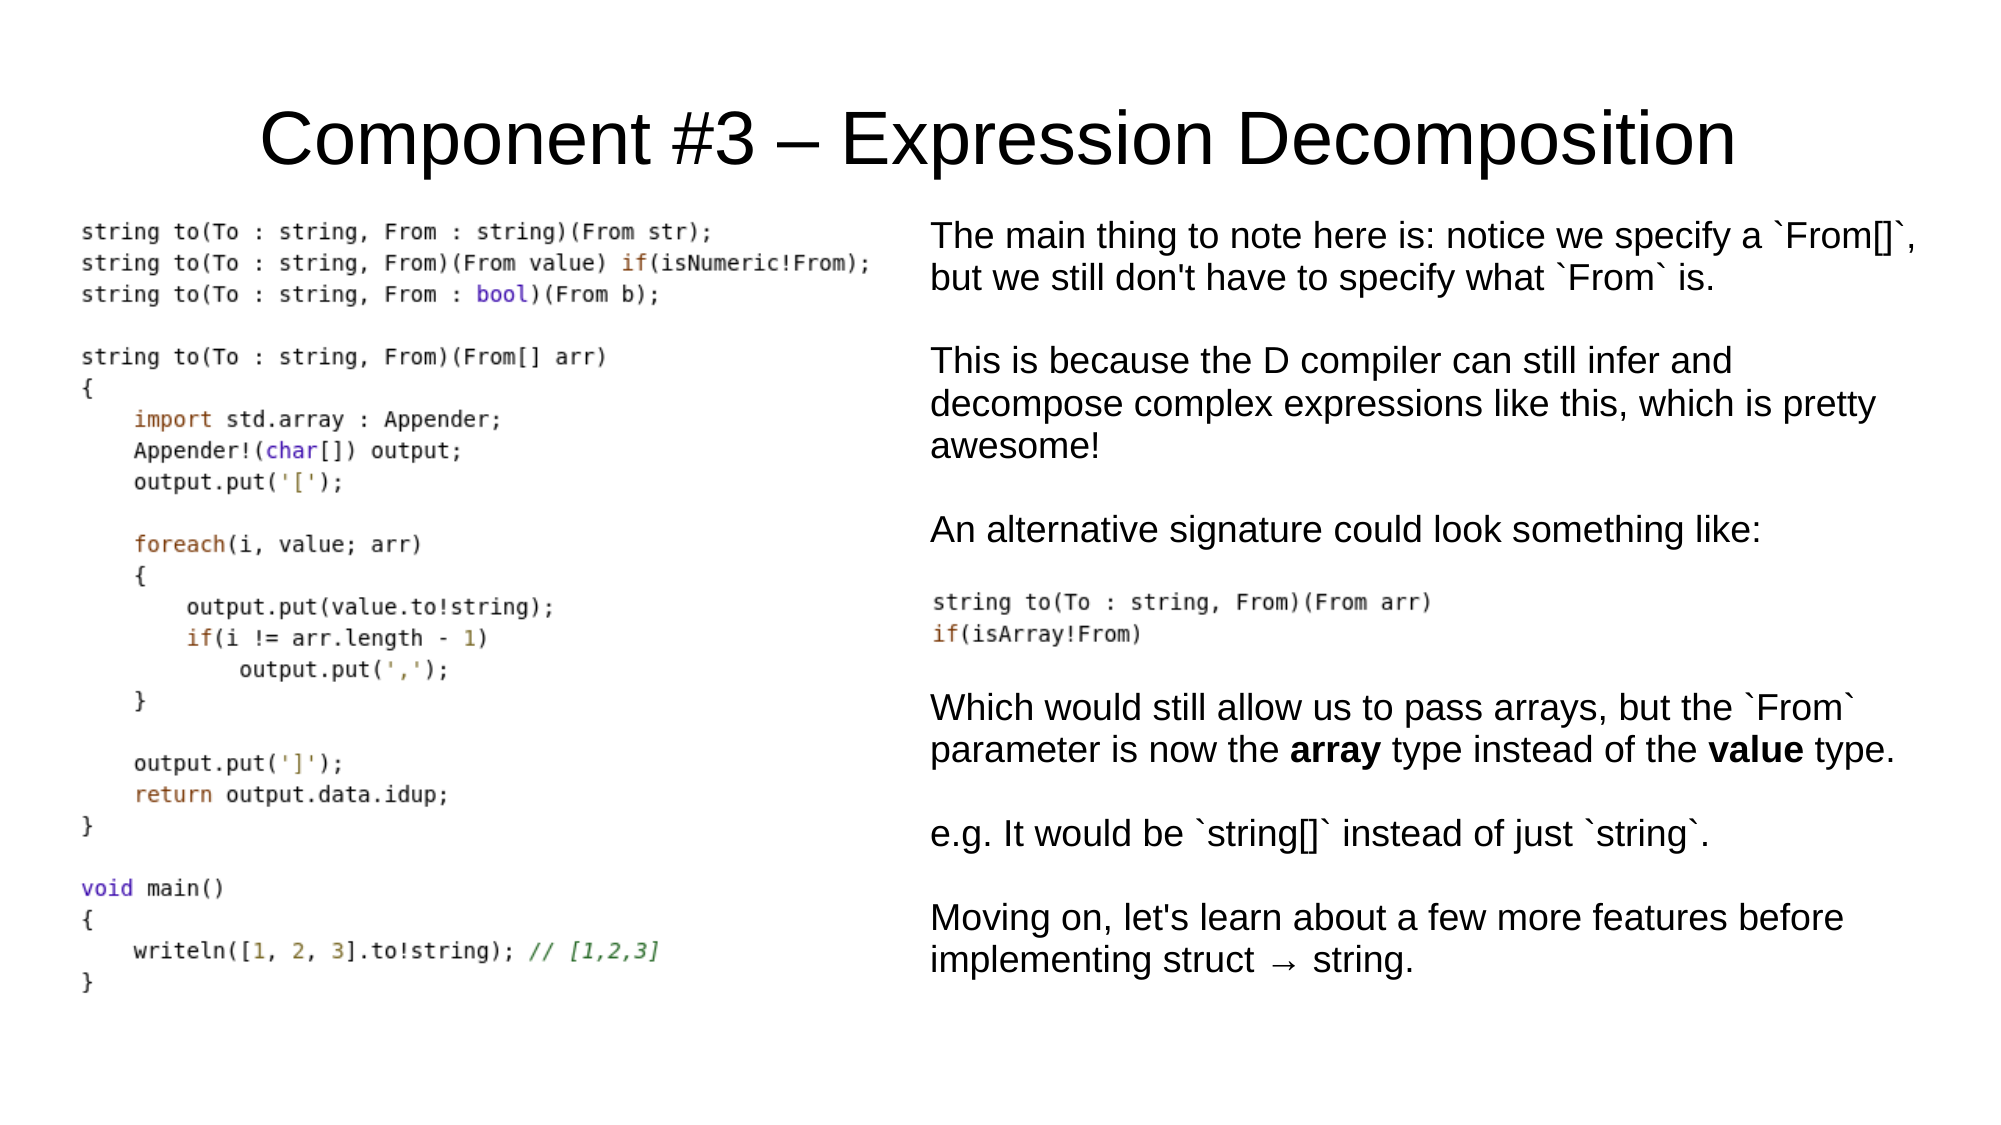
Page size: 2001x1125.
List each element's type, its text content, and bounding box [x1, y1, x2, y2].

text_box The main thing to note here is: notice we specify a `From[]`, but we still don't have to specify what `From` is. This is because the D compiler can still infer and decompose complex expressions like this, which is pretty awesome! An alternative signature could look something like: [915, 206, 1949, 558]
title Component #3 – Expression Decomposition [99, 44, 1900, 233]
picture [75, 188, 886, 1004]
picture [928, 583, 1447, 650]
text_box Which would still allow us to pass arrays, but the `From` parameter is now the array type instead of the value type. e.g. It would be `string[]` instead of just `string`. Moving on, let's learn about a few more features before implementing struct → string. [915, 679, 1920, 988]
